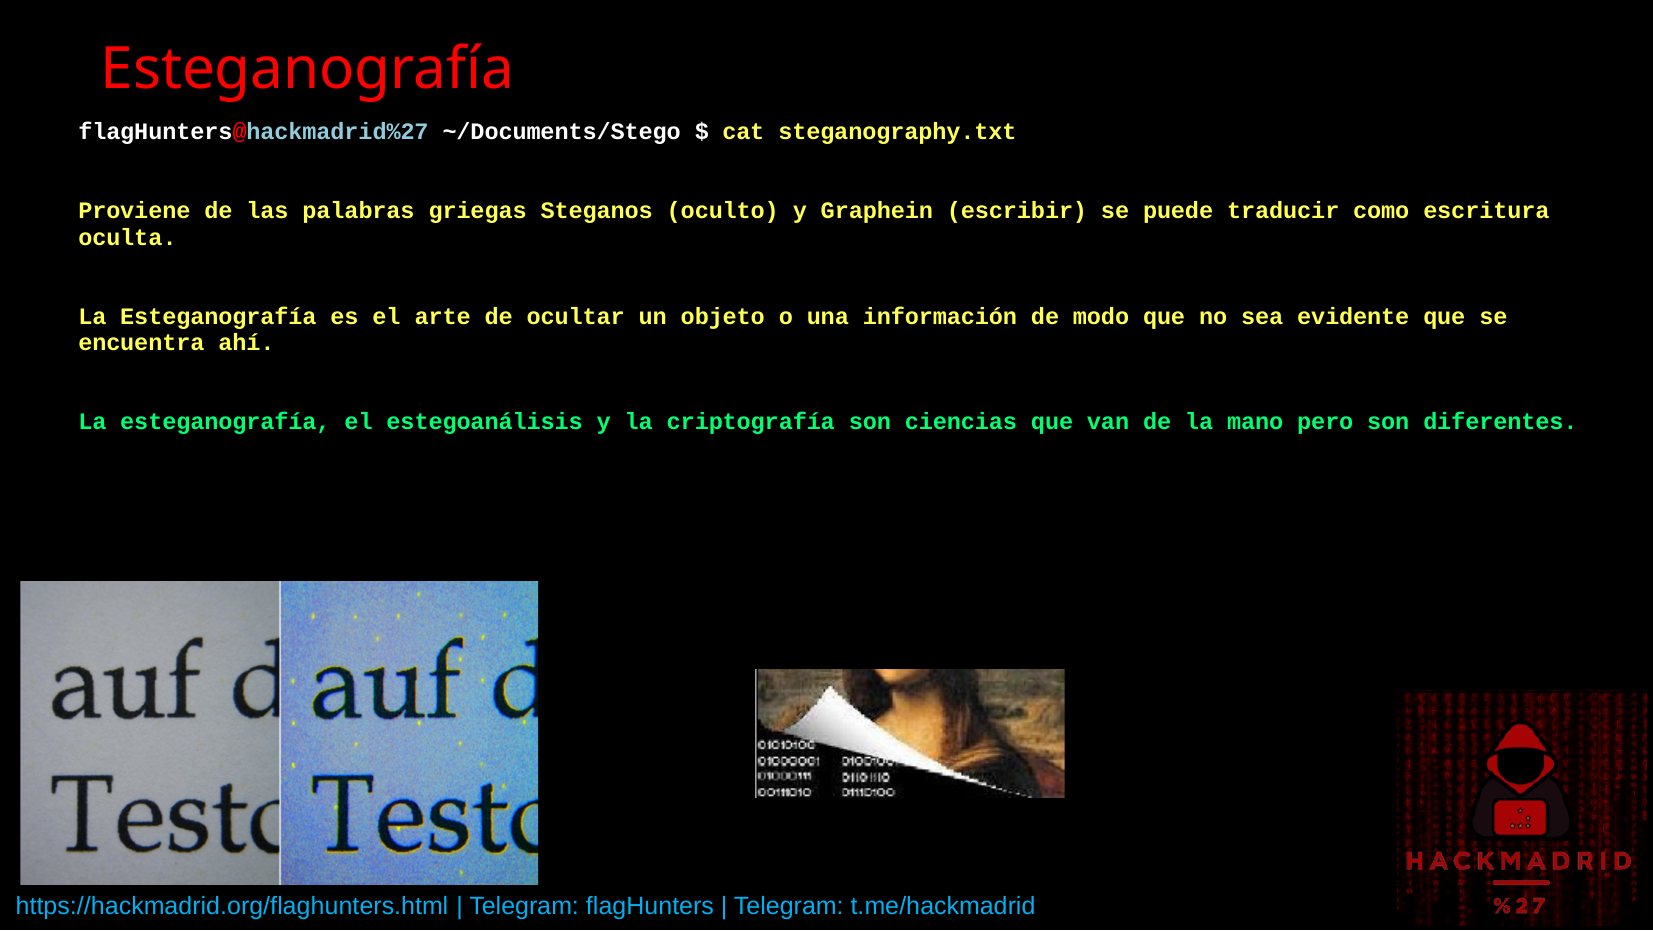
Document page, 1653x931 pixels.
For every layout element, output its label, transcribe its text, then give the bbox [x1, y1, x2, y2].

text_box [1395, 692, 1649, 929]
text_box [20, 581, 539, 885]
text_box [755, 669, 1065, 798]
list flagHunters@hackmadrid%27 ~/Documents/Stego $ cat steganography.txt Proviene de las palabras griegas Steganos (oculto) y Graphein (escribir) se puede traducir como escritura oculta. La Esteganografía es el arte de ocultar un objeto o una información de modo que no sea evidente que se encuentra ahí. La esteganografía, el estegoanálisis y la criptografía son ciencias que van de la mano pero son diferentes. [78, 109, 1598, 711]
title Esteganografía [100, 4, 1247, 128]
text_box https://hackmadrid.org/flaghunters.html | Telegram: flagHunters | Telegram: t.me/hackmadrid [0, 884, 1627, 931]
